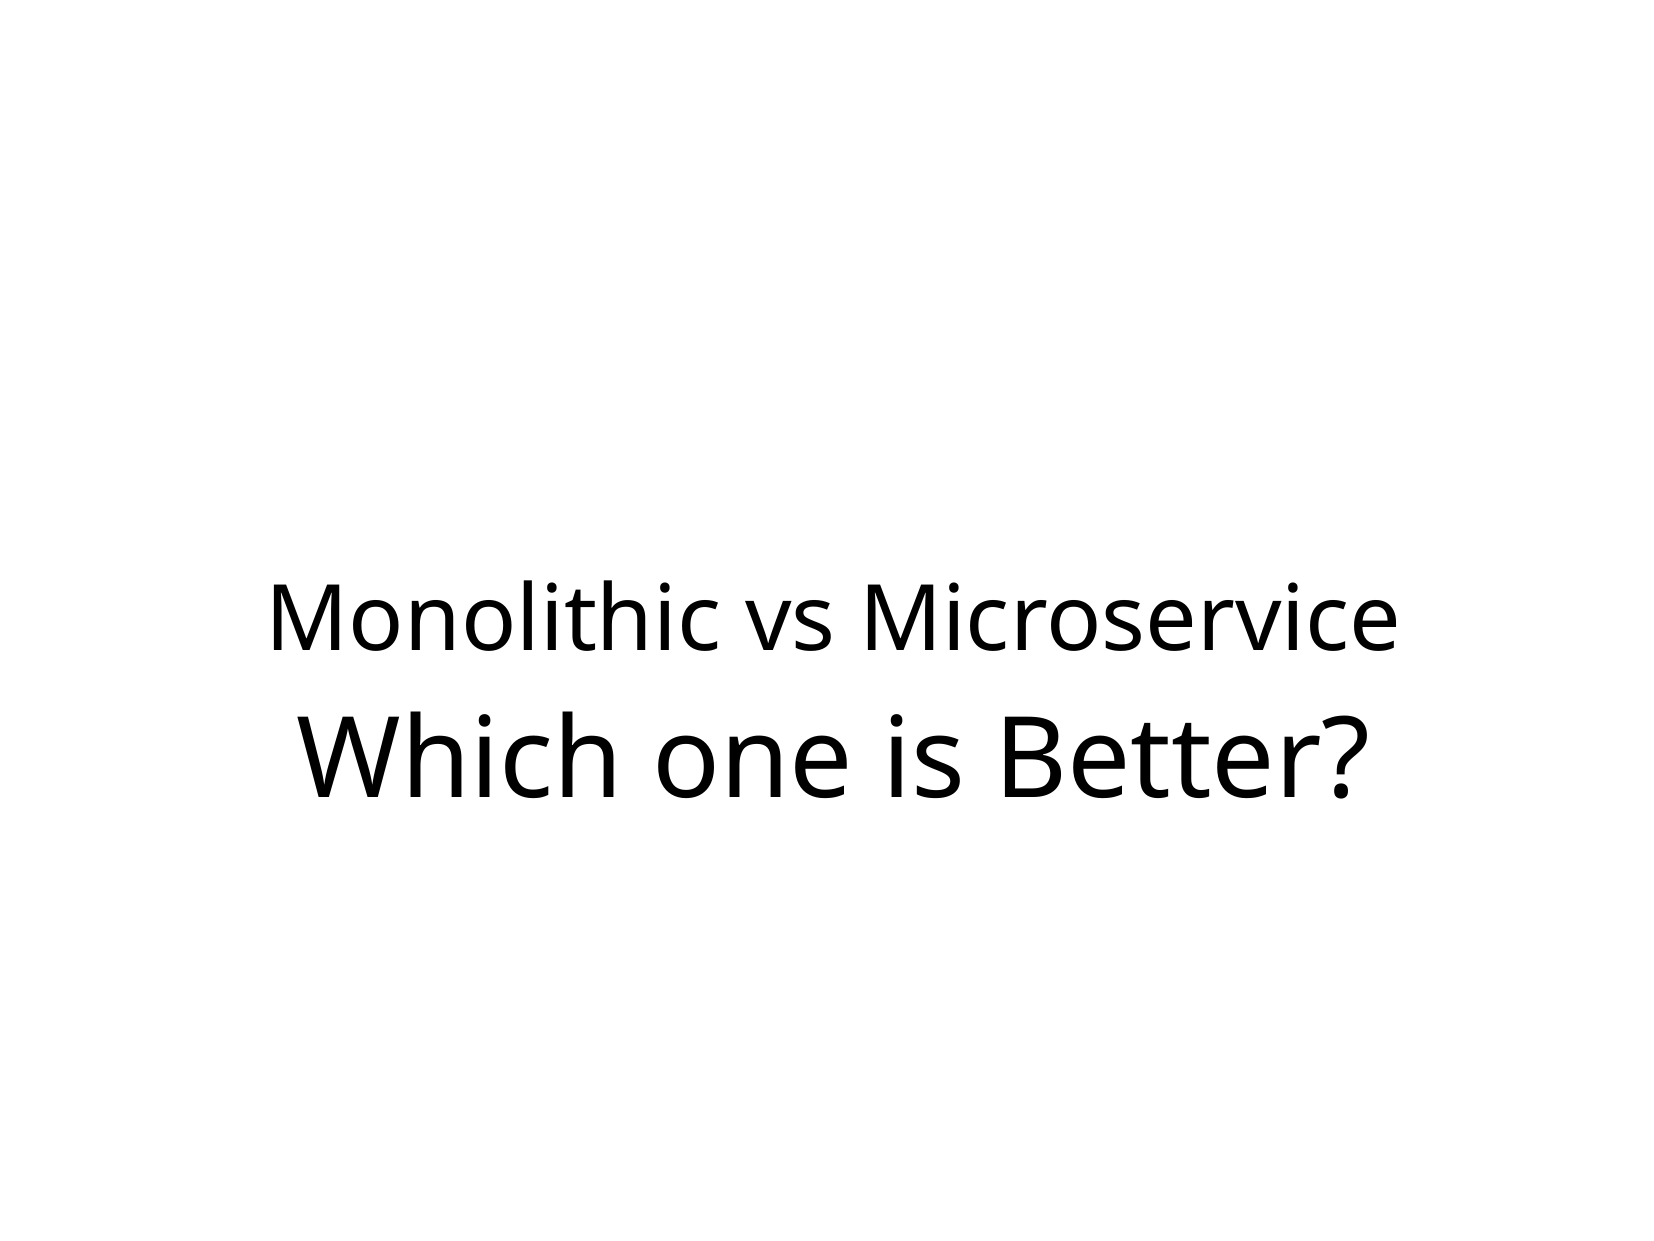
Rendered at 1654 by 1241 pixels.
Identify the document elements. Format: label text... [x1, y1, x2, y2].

title Monolithic vs Microservice Which one is Better? [90, 572, 1579, 811]
